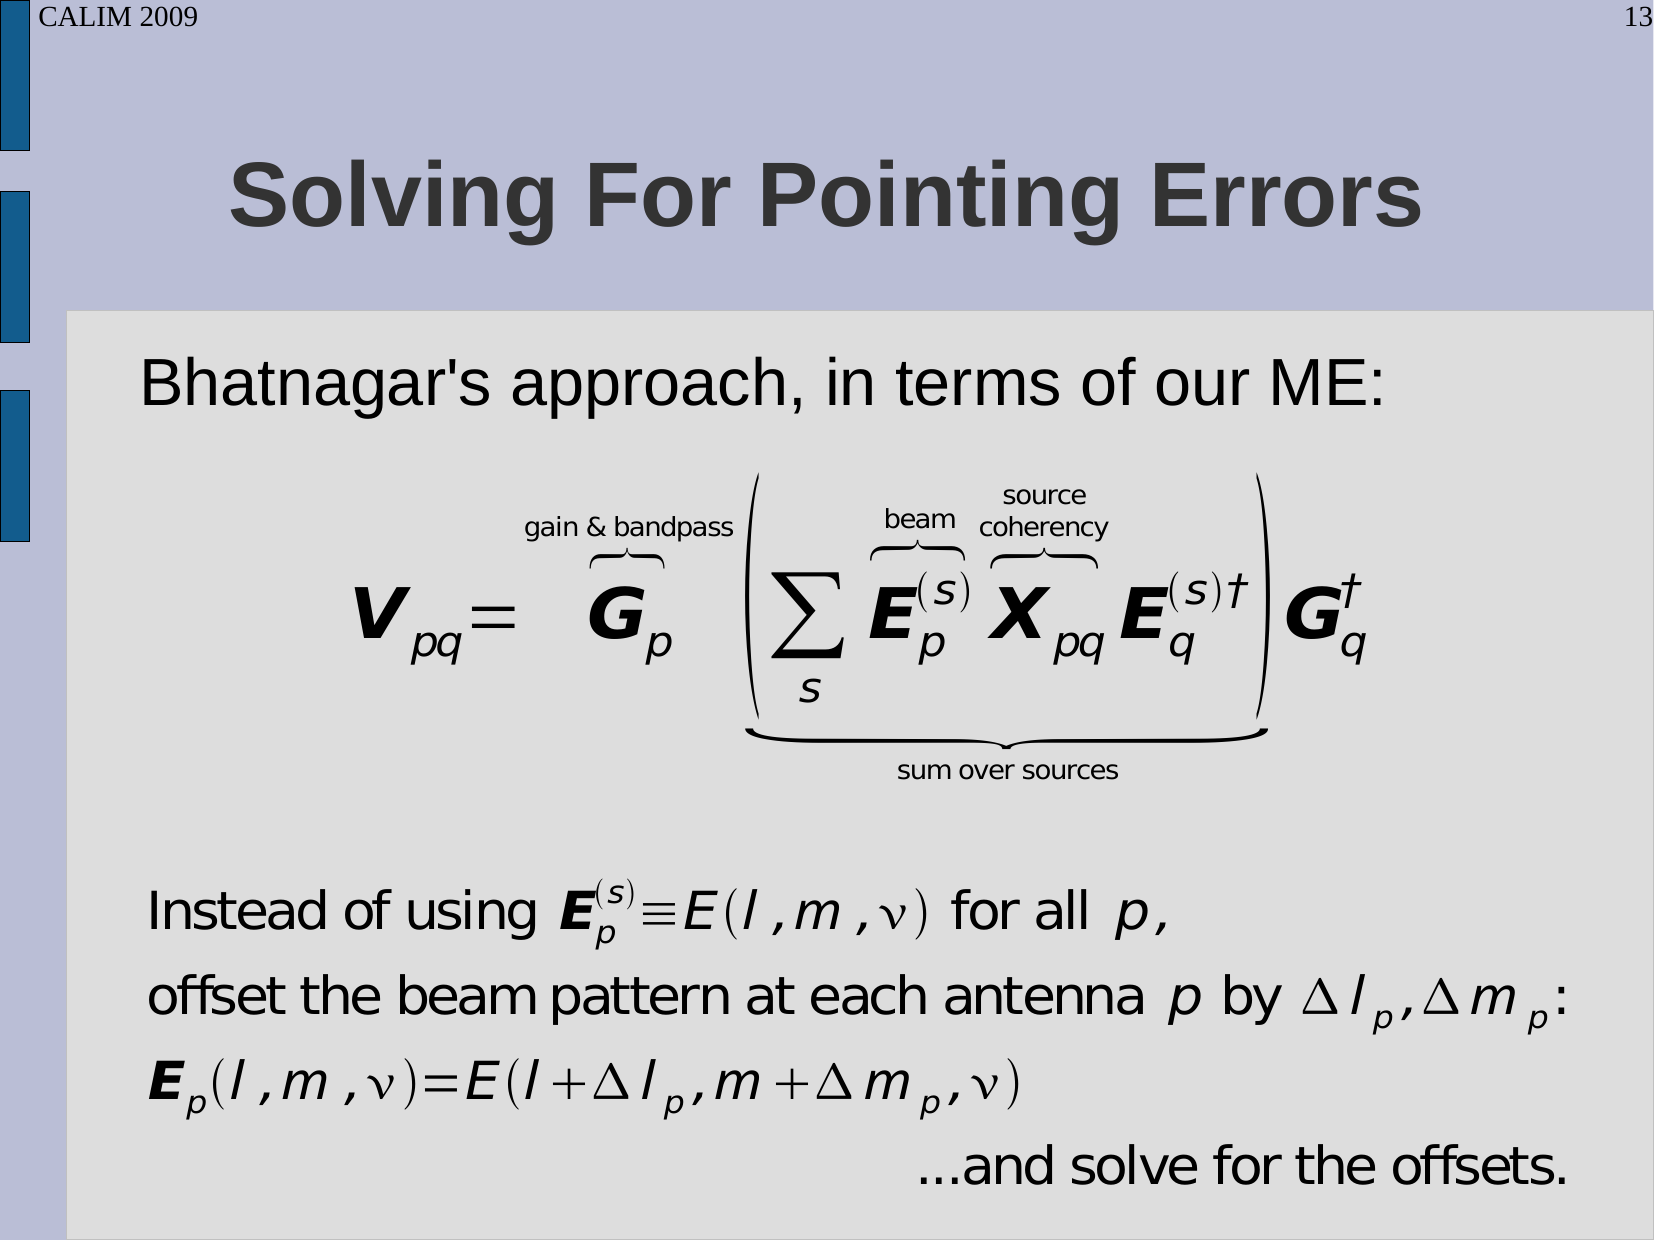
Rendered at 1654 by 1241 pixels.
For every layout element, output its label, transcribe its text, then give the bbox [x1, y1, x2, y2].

chart [139, 468, 1576, 1201]
title Solving For Pointing Errors [121, 91, 1534, 299]
list Bhatnagar's approach, in terms of our ME: [121, 344, 1534, 1127]
